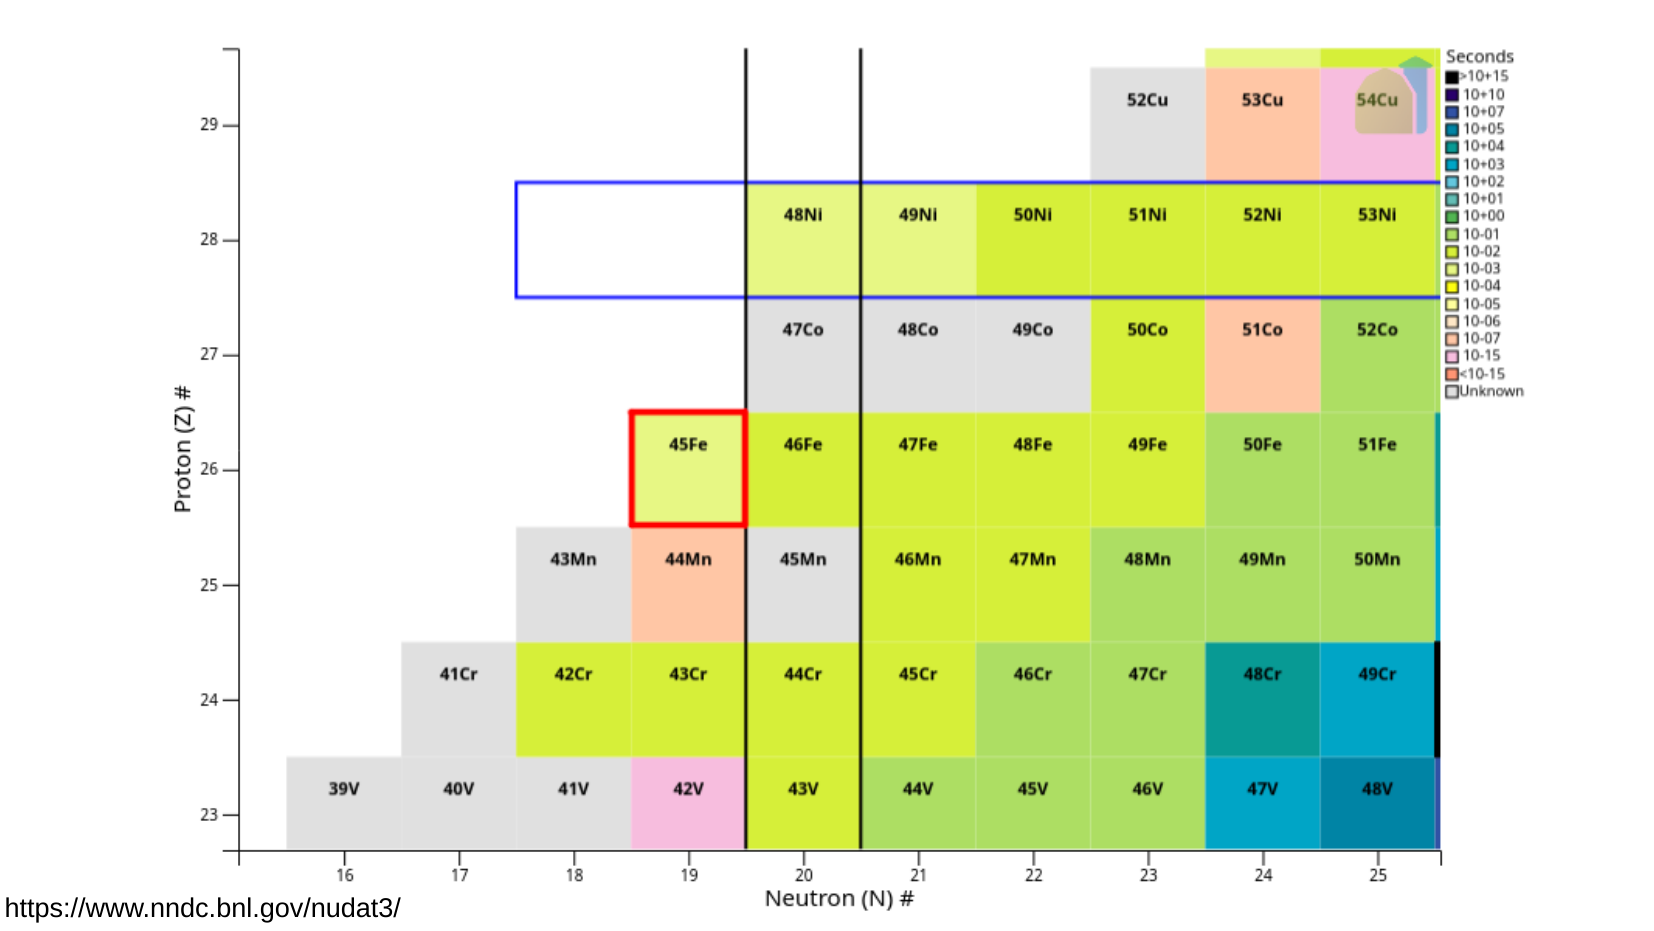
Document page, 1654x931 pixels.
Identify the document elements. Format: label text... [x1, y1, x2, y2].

text_box https://www.nndc.bnl.gov/nudat3/ [0, 885, 550, 931]
picture [161, 0, 1557, 929]
